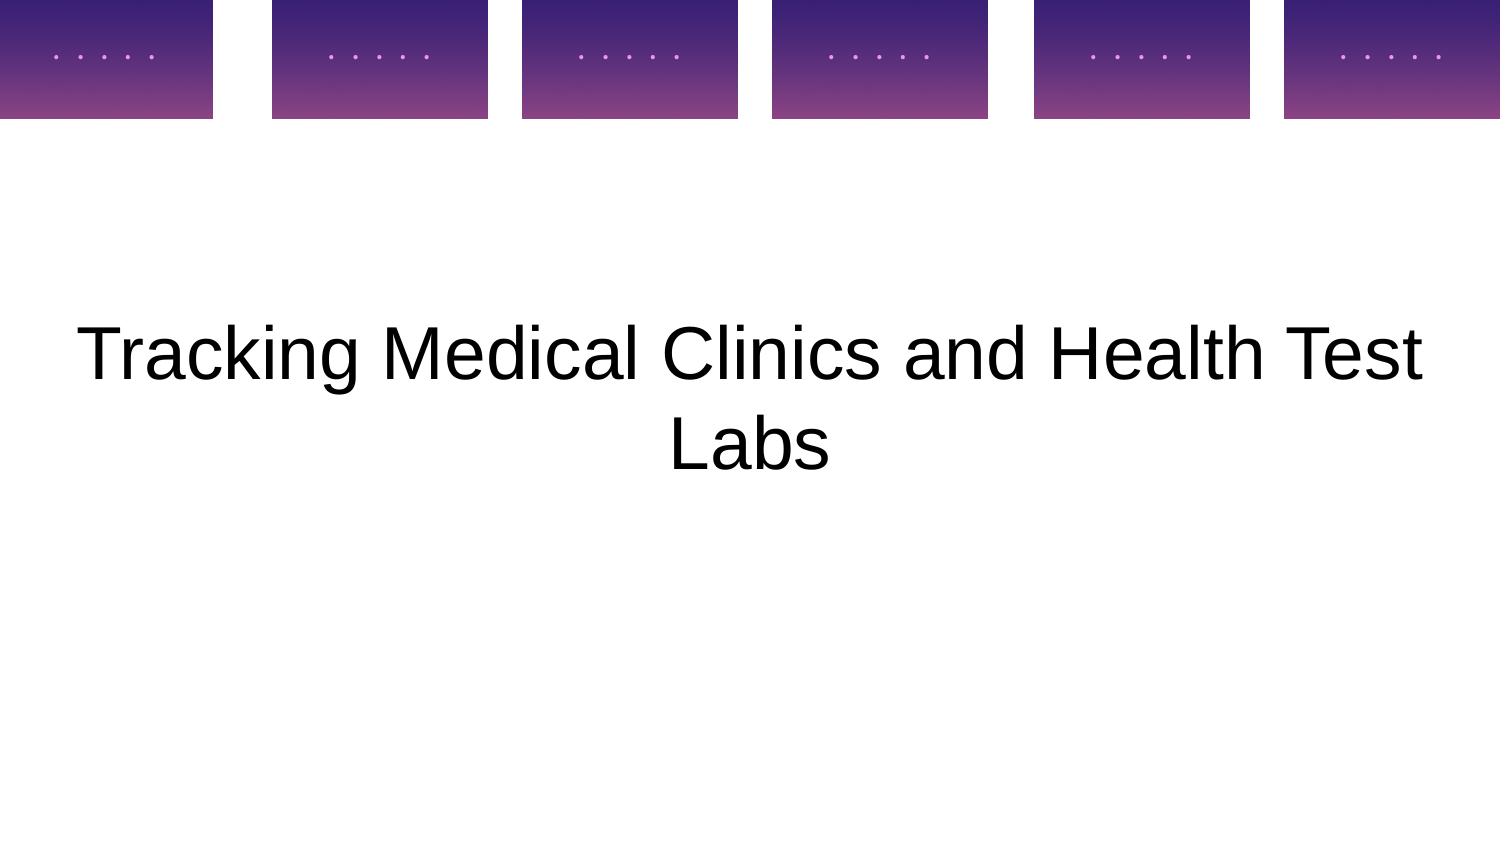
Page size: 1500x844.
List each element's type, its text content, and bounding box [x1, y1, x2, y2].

picture [272, 0, 488, 119]
text_box Tracking Medical Clinics and Health Test Labs [0, 148, 1500, 641]
picture [1284, 0, 1500, 119]
picture [1034, 0, 1250, 119]
picture [772, 0, 988, 119]
picture [522, 0, 738, 119]
picture [0, 0, 213, 119]
